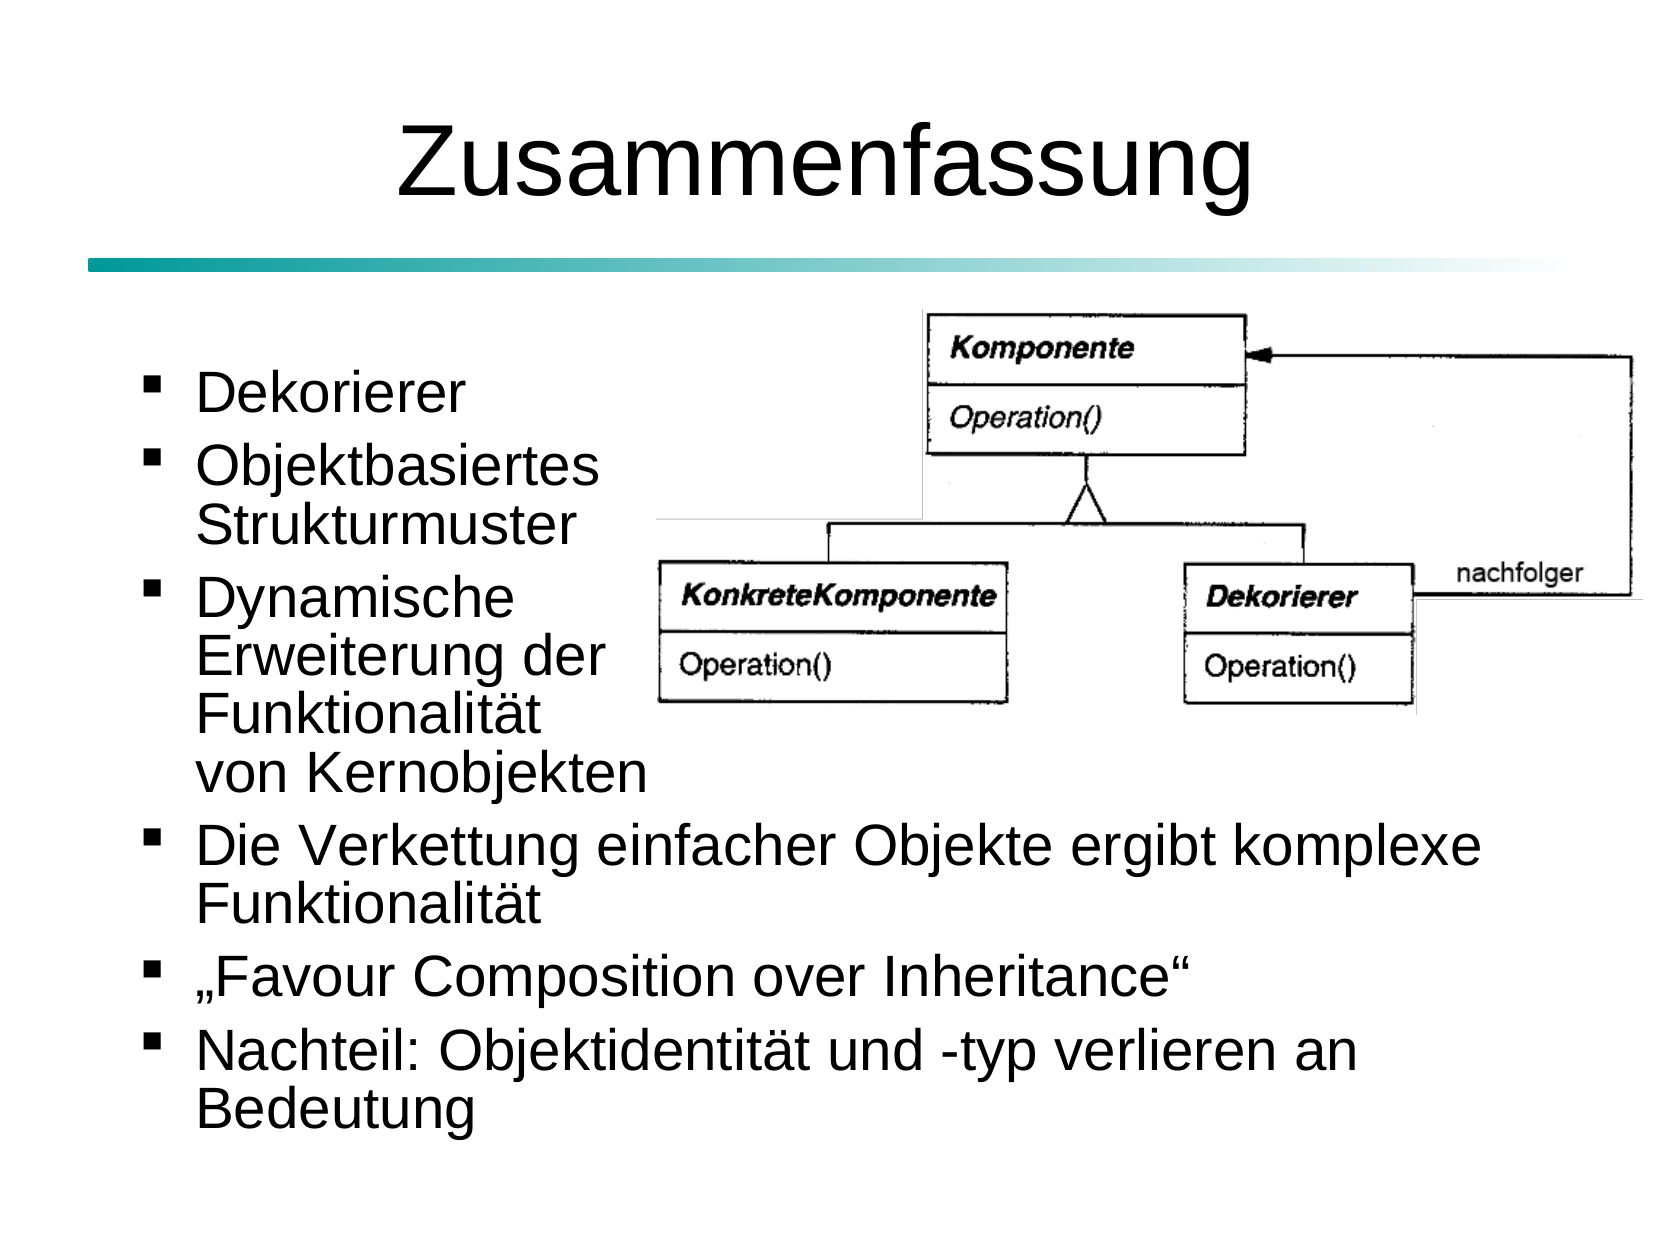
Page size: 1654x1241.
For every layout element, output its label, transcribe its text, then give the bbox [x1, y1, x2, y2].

picture [656, 309, 1643, 715]
list Dekorierer Objektbasiertes Strukturmuster Dynamische Erweiterung der Funktionalität von Kernobjekten Die Verkettung einfacher Objekte ergibt komplexe Funktionalität „Favour Composition over Inheritance“ Nachteil: Objektidentität und -typ verlieren an Bedeutung [124, 358, 1530, 1158]
title Zusammenfassung [124, 56, 1530, 264]
